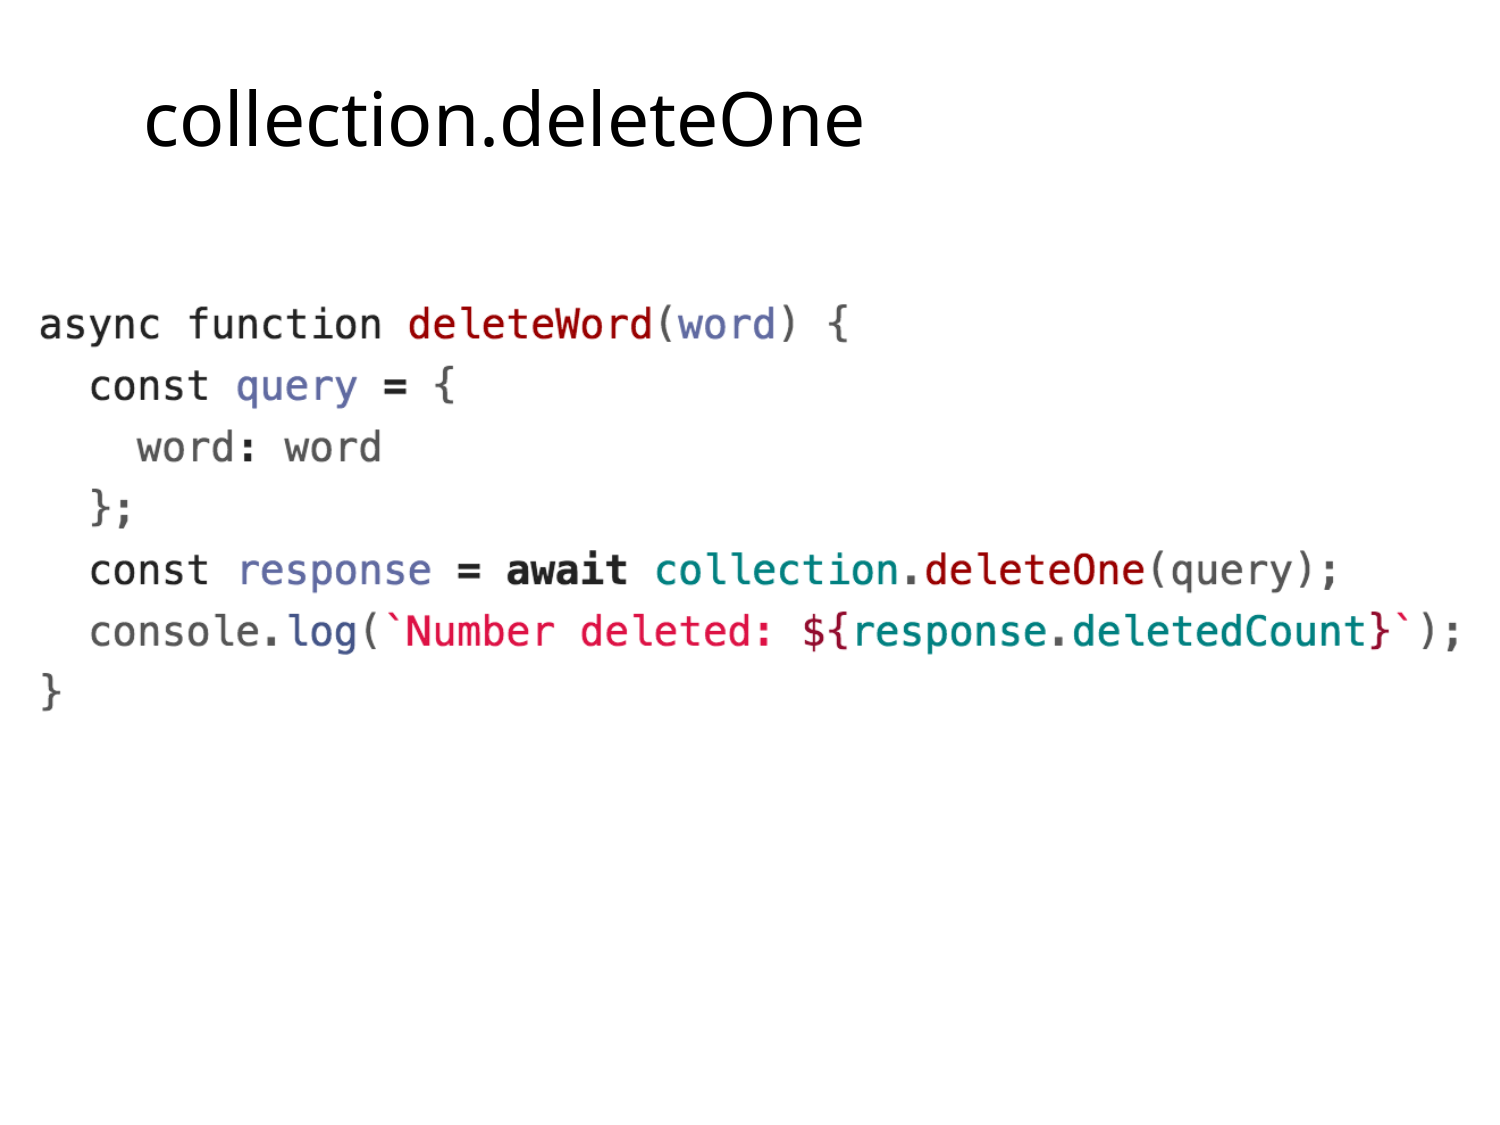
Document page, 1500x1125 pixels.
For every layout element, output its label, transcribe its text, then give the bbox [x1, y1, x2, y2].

picture [24, 293, 1475, 755]
title collection.deleteOne [128, 56, 1372, 183]
